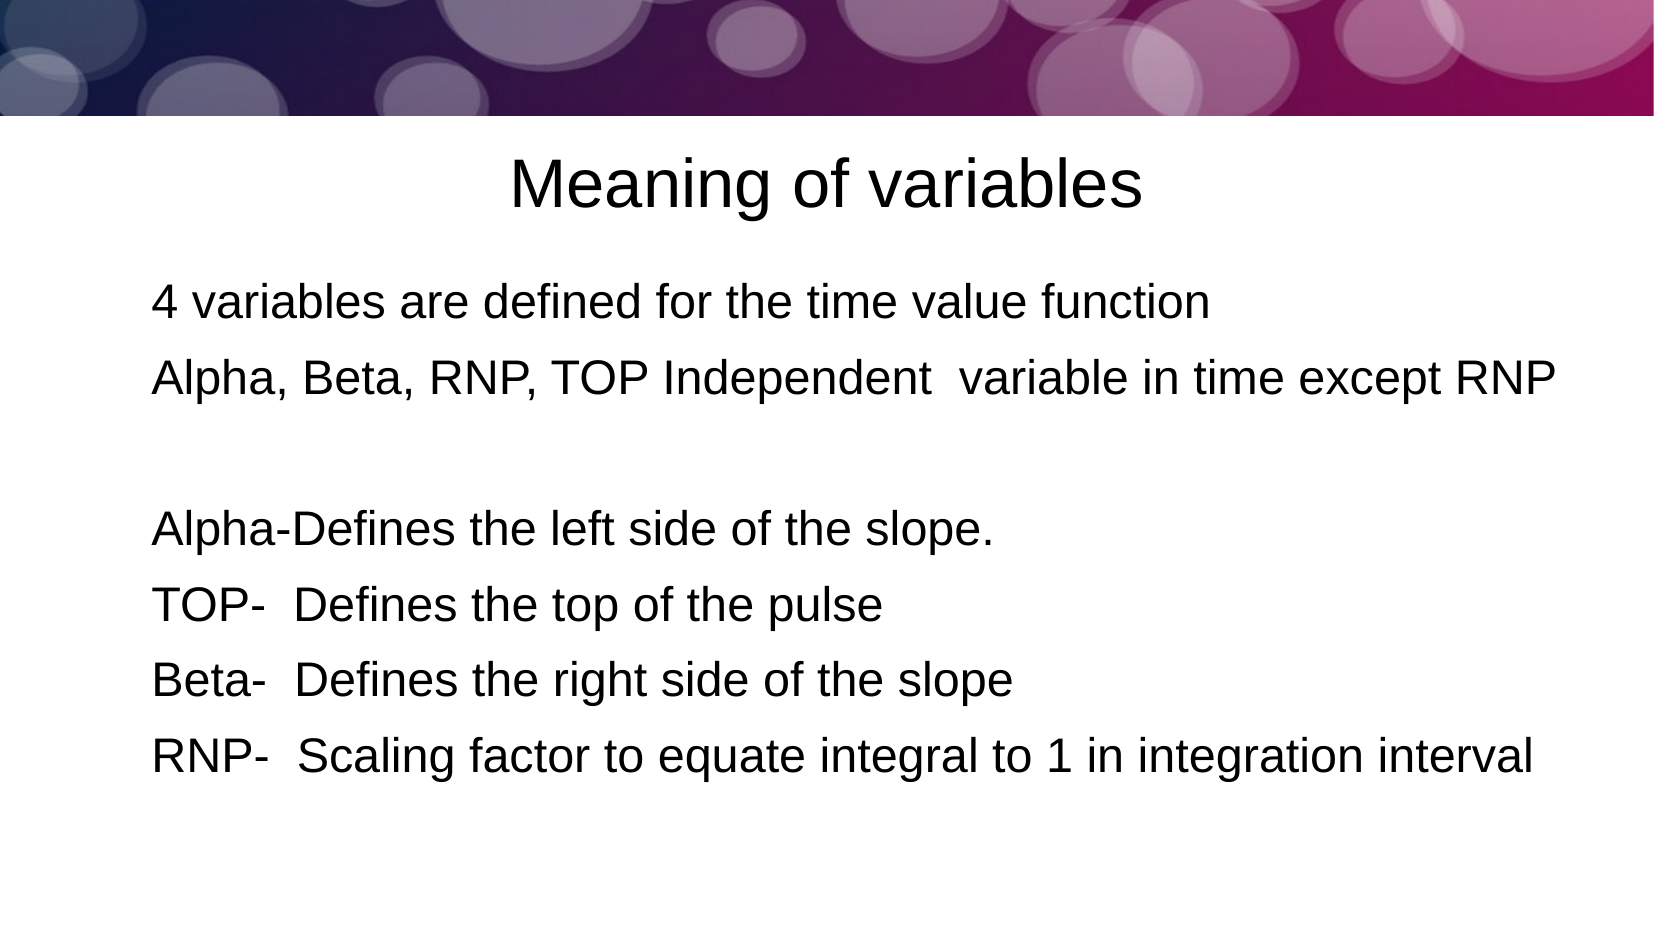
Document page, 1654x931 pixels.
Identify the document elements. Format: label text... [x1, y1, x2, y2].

picture [0, 0, 1654, 116]
list 4 variables are defined for the time value function Alpha, Beta, RNP, TOP Independent variable in time except RNP Alpha-Defines the left side of the slope. TOP- Defines the top of the pulse Beta- Defines the right side of the slope RNP- Scaling factor to equate integral to 1 in integration interval [82, 274, 1571, 815]
title Meaning of variables [82, 119, 1571, 249]
